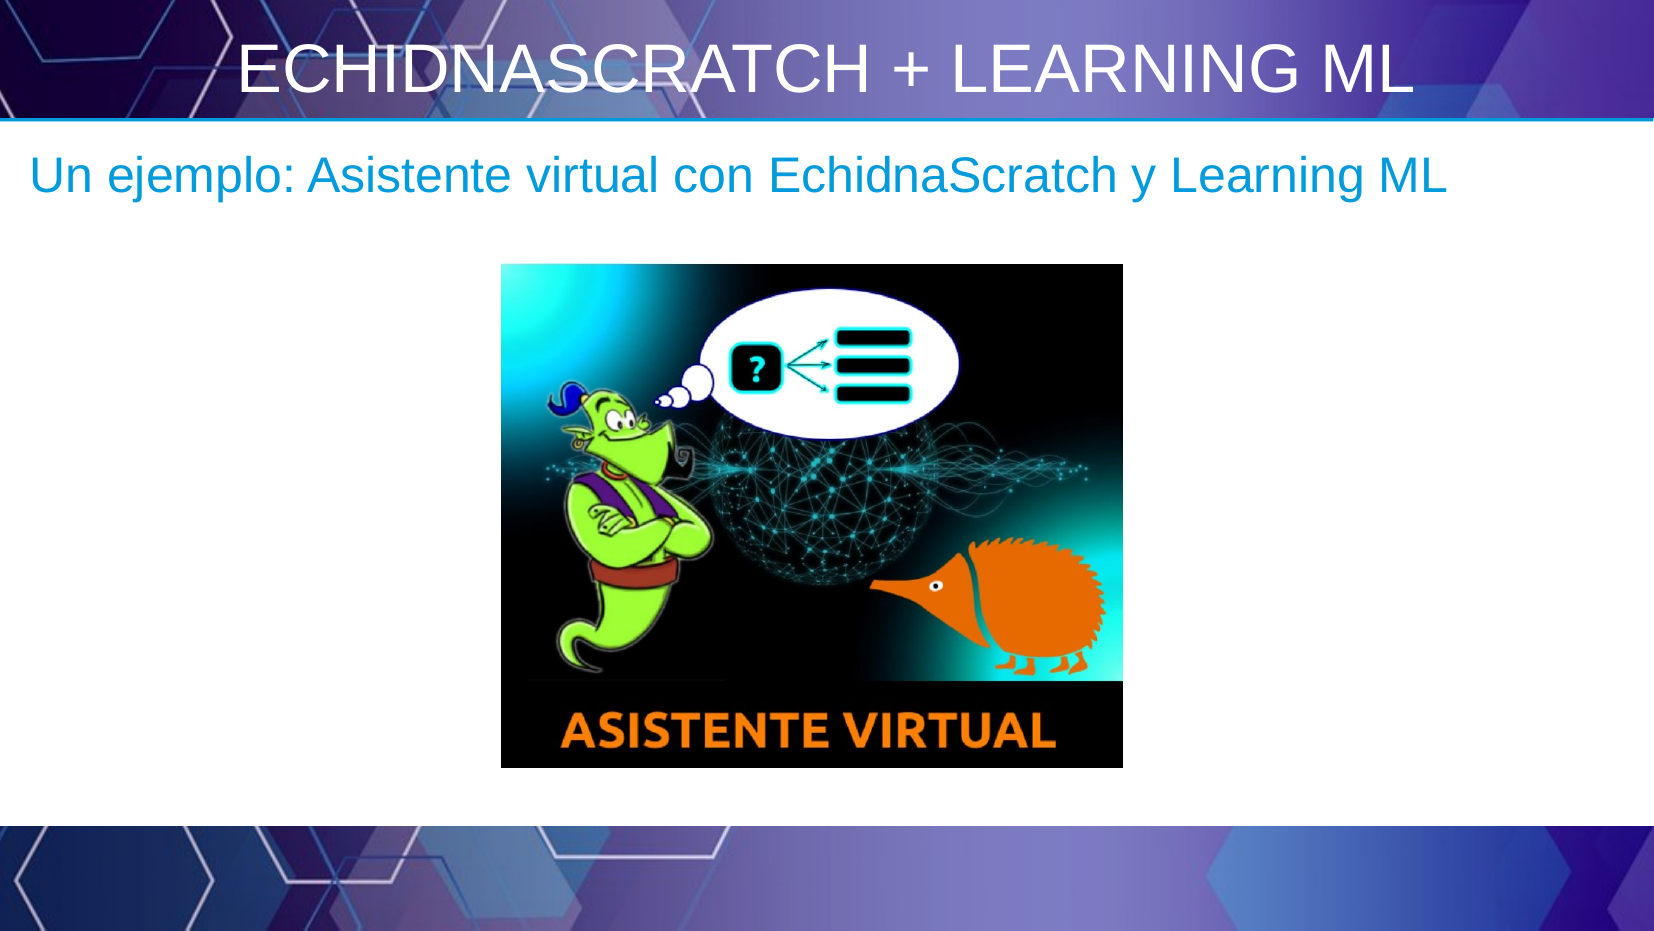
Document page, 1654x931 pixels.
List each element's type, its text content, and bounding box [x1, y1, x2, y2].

picture [0, 0, 1654, 117]
picture [0, 826, 1654, 931]
picture [501, 263, 1123, 768]
title ECHIDNASCRATCH + LEARNING ML [59, 29, 1595, 108]
picture [549, 432, 557, 437]
list Un ejemplo: Asistente virtual con EchidnaScratch y Learning ML [29, 147, 1595, 739]
